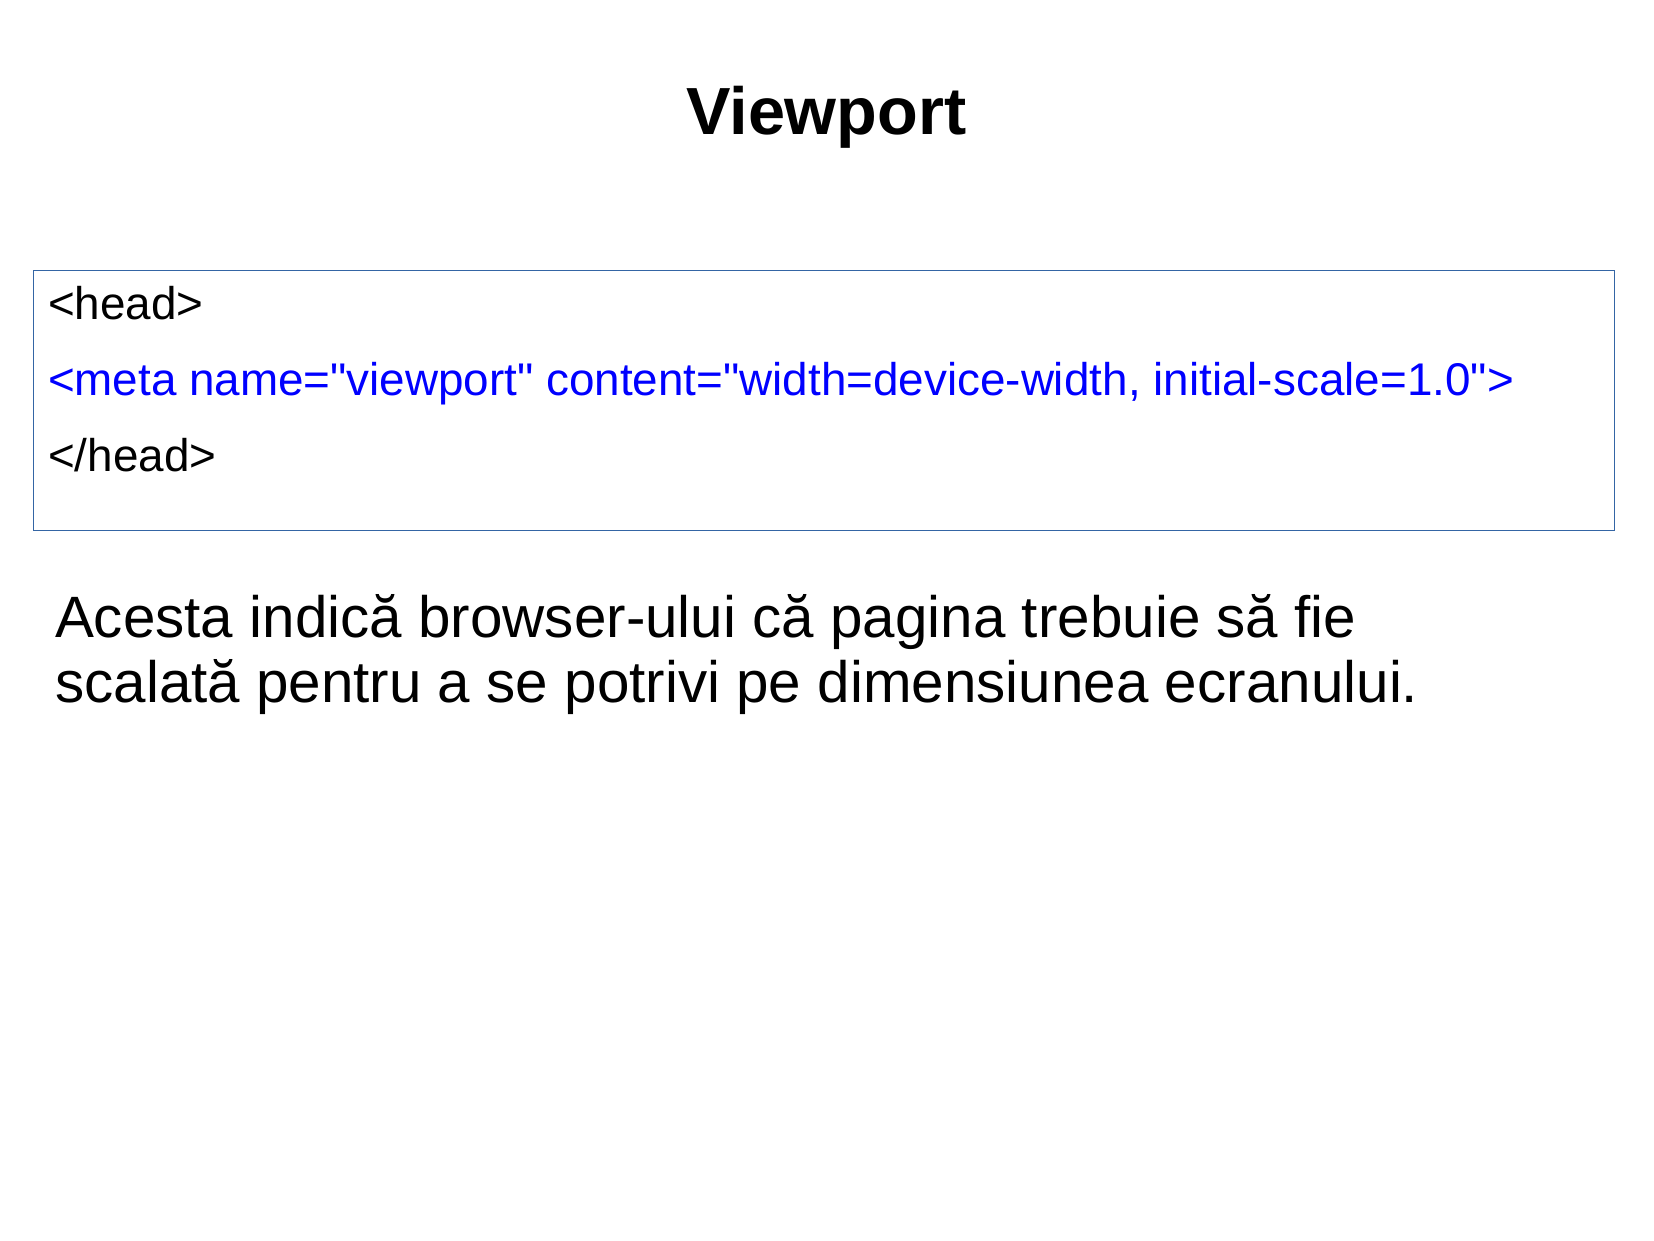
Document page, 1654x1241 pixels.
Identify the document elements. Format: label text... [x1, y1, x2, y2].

text_box <head> <meta name="viewport" content="width=device-width, initial-scale=1.0"> </head> [33, 270, 1615, 531]
text_box Acesta indică browser-ului că pagina trebuie să fie scalată pentru a se potrivi pe dimensiunea ecranului. [40, 577, 1545, 723]
title Viewport [82, 8, 1571, 216]
